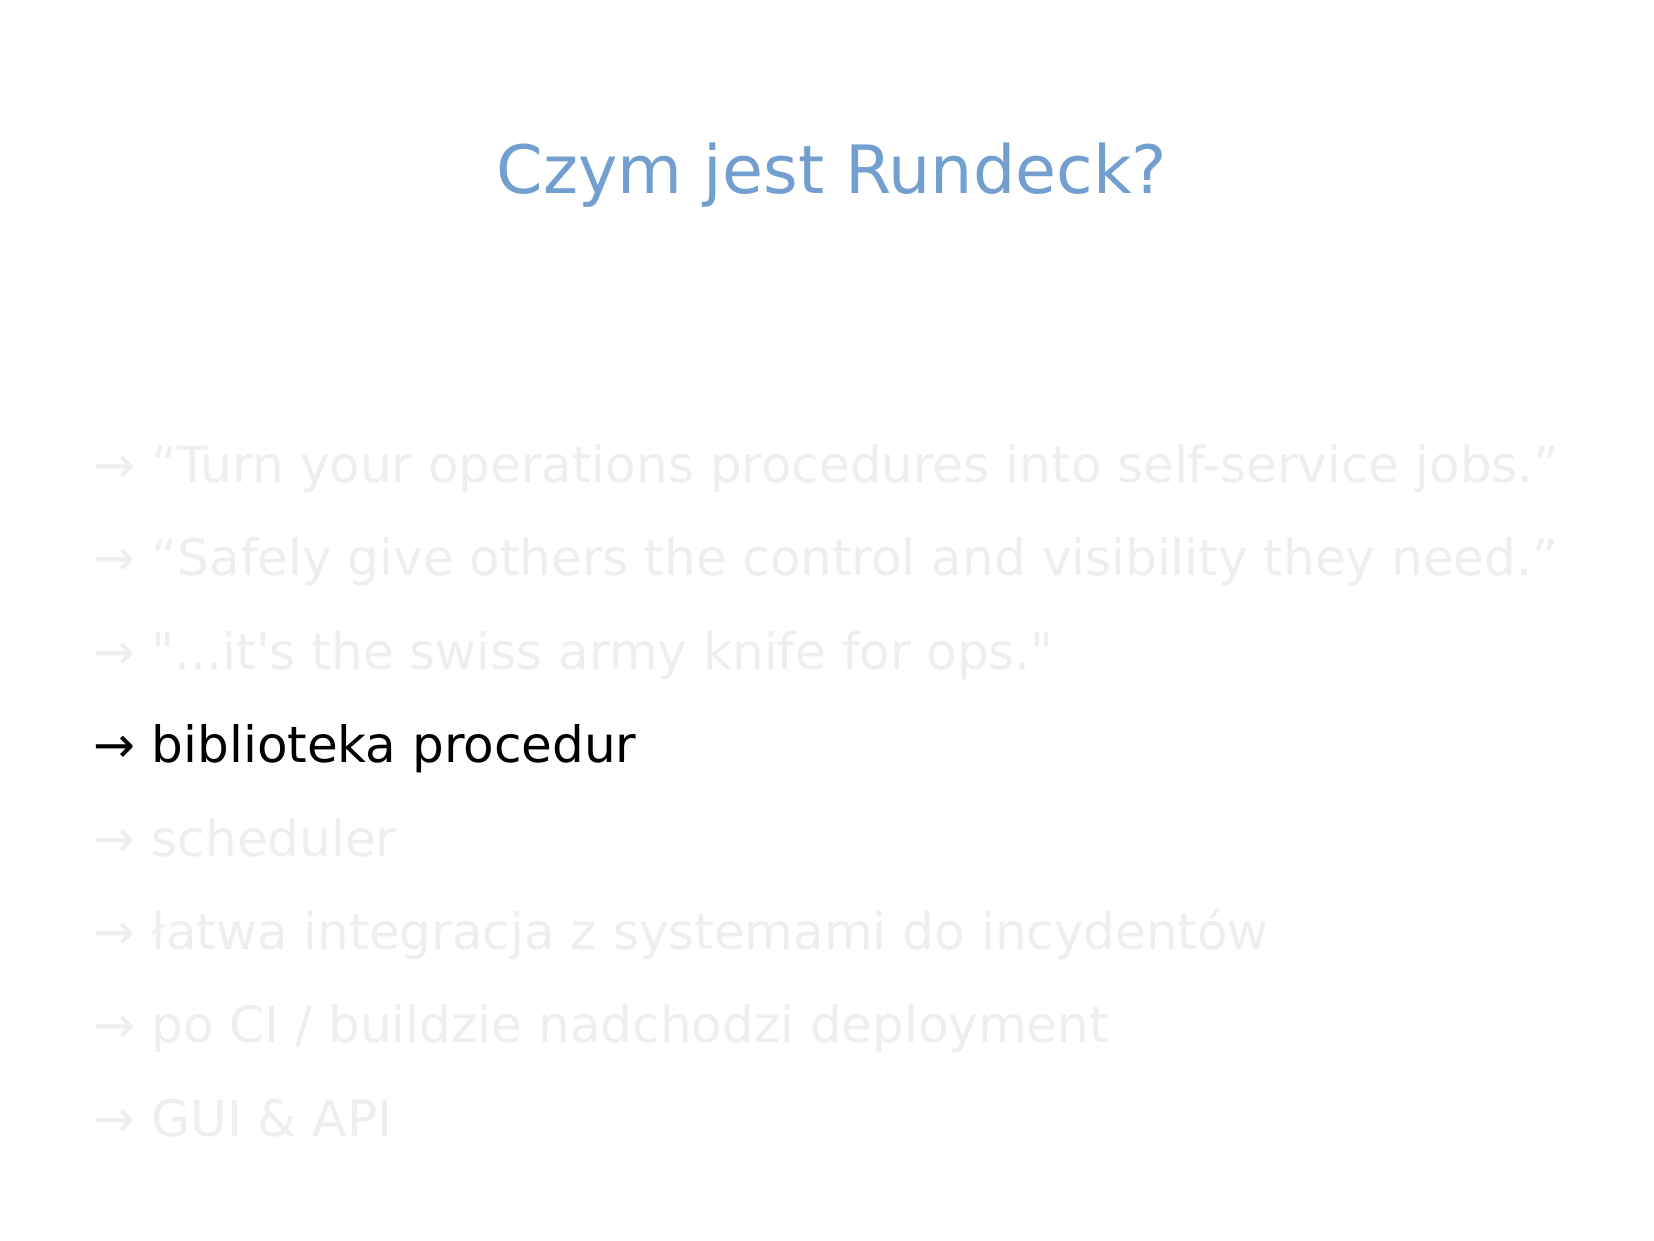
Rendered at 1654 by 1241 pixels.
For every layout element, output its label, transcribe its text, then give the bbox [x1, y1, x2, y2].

text_box → “Turn your operations procedures into self-service jobs.” → “Safely give others the control and visibility they need.” → "...it's the swiss army knife for ops." → biblioteka procedur → scheduler → łatwa integracja z systemami do incydentów → po CI / buildzie nadchodzi deployment → GUI & API [79, 399, 1575, 1127]
text_box Czym jest Rundeck? [482, 123, 1183, 217]
